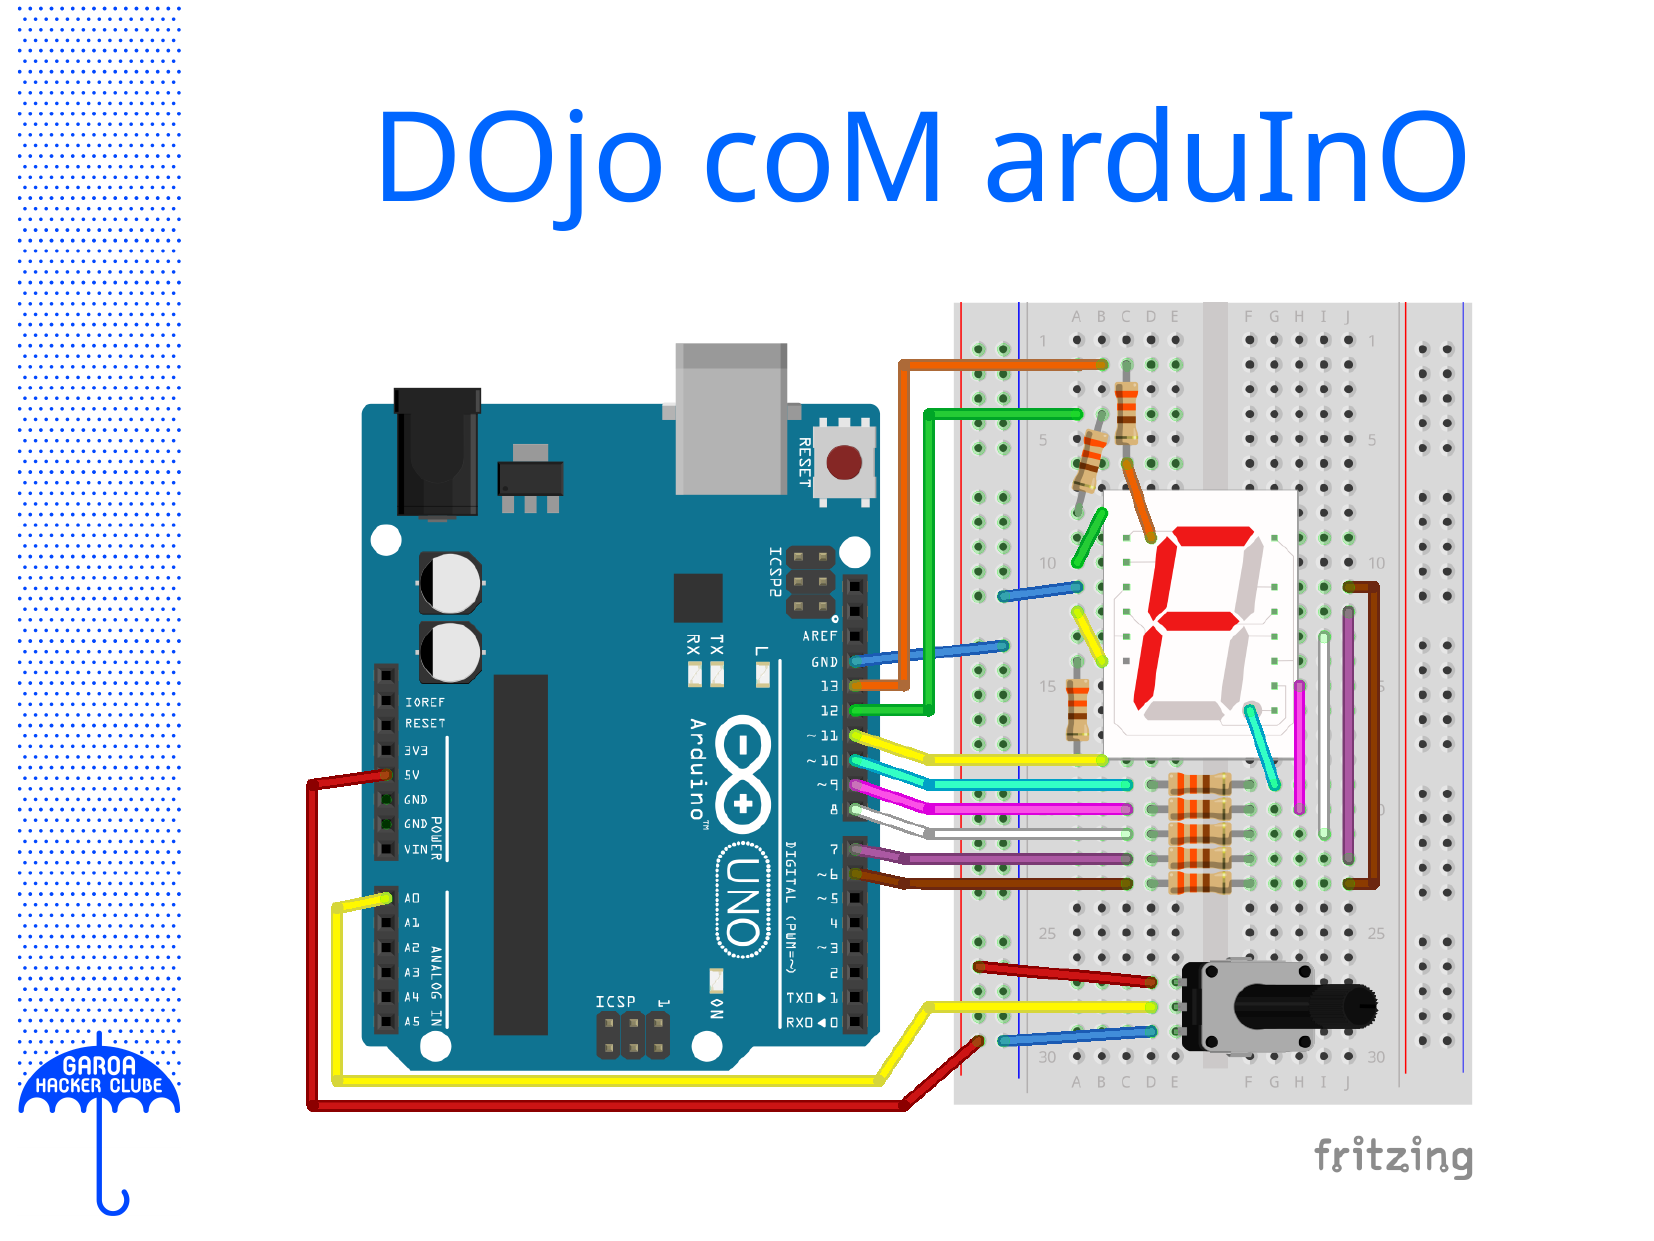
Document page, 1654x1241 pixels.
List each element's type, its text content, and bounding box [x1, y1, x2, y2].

title DOjo coM arduInO [210, 49, 1636, 257]
picture [17, 0, 181, 1216]
picture [300, 302, 1474, 1180]
